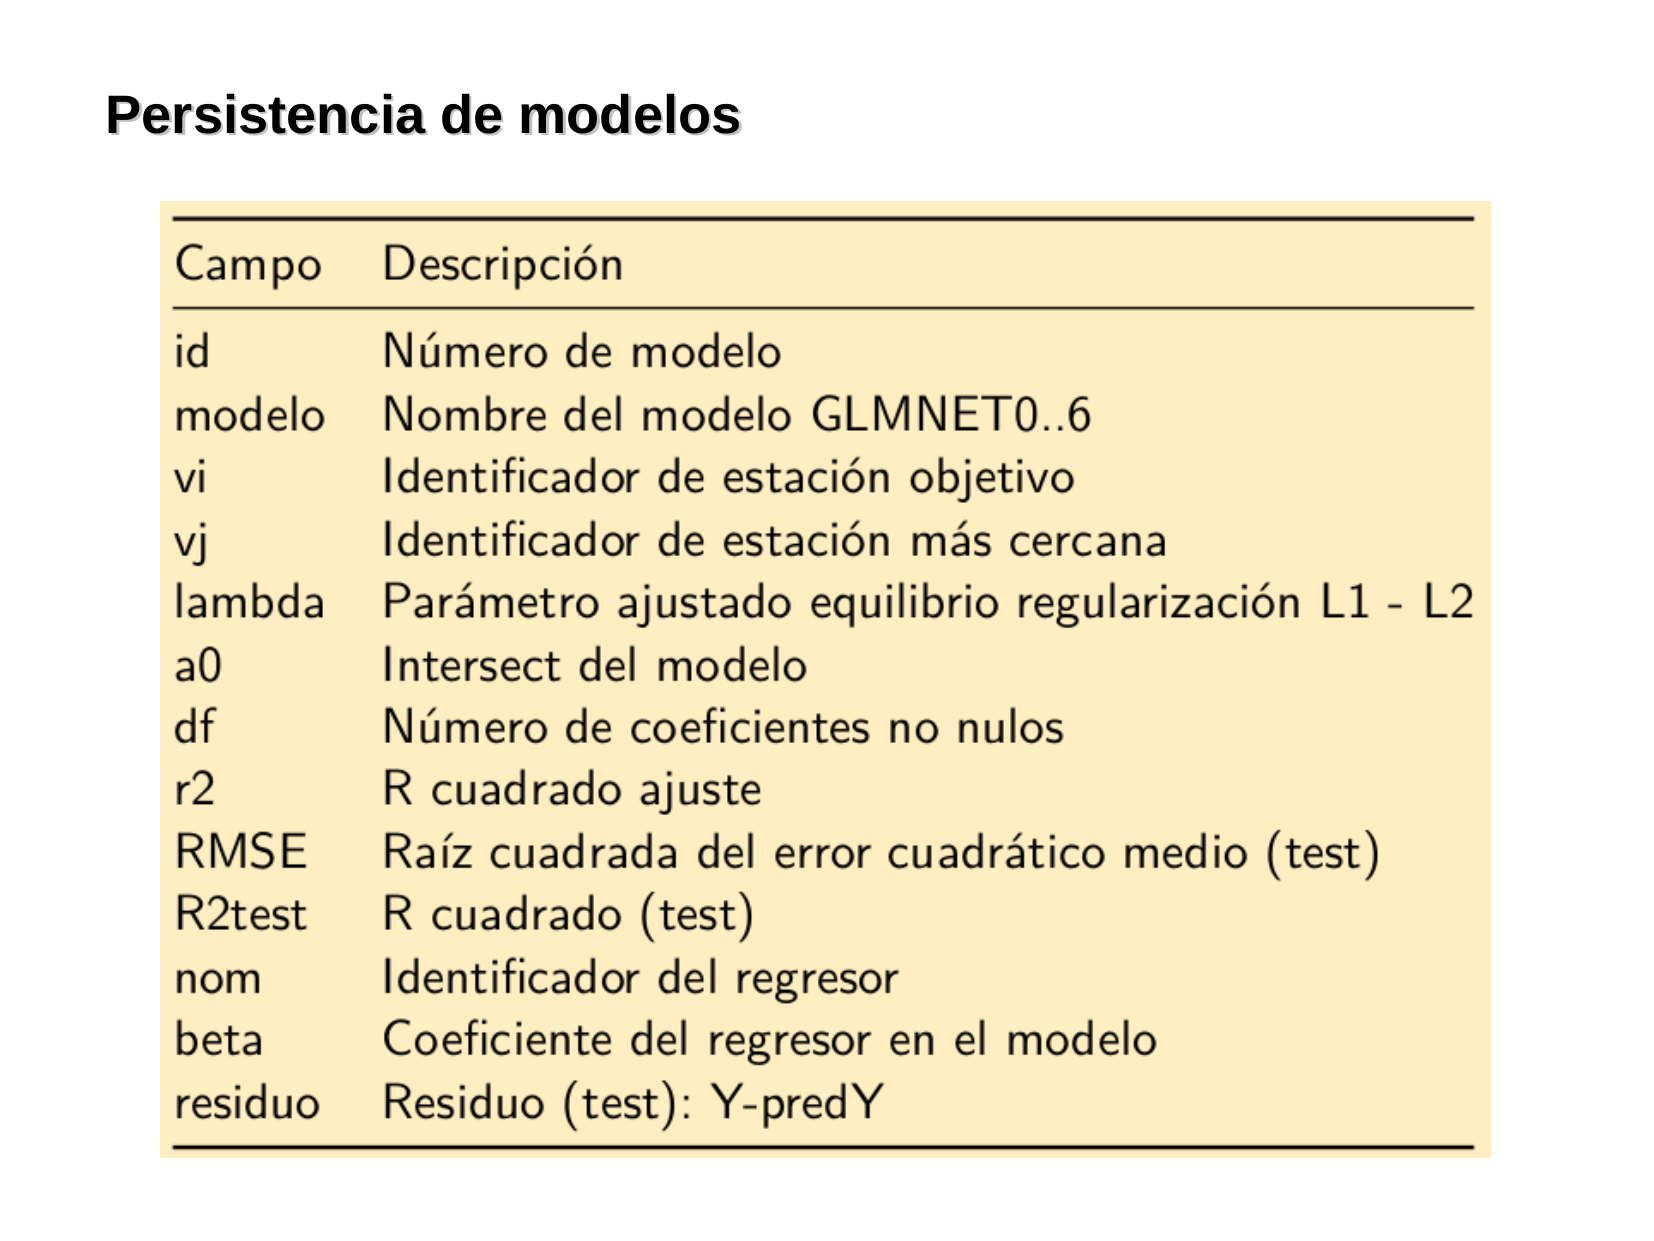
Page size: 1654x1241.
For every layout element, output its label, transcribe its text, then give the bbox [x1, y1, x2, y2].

text_box Persistencia de modelos [90, 76, 758, 153]
picture [160, 201, 1491, 1158]
